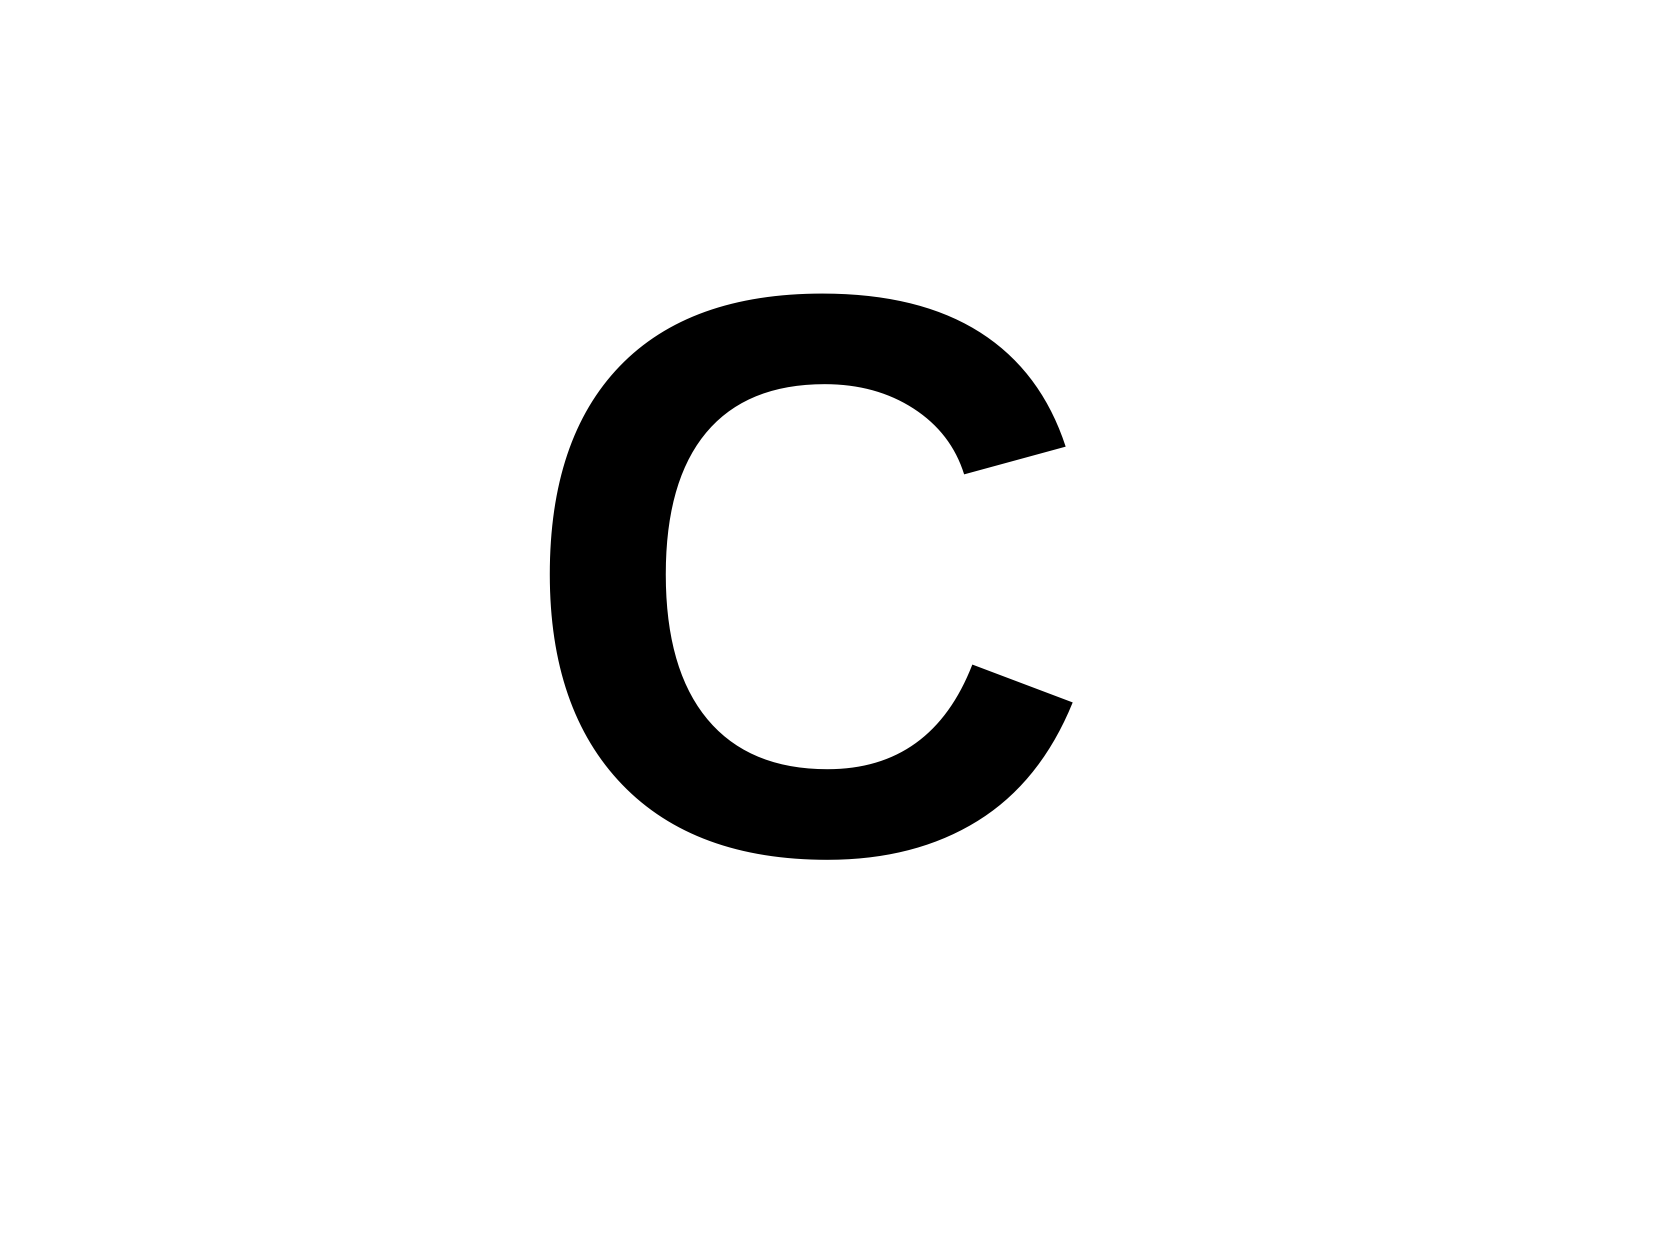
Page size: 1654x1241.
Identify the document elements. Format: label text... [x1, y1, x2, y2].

subtitle C [62, 46, 1551, 1106]
